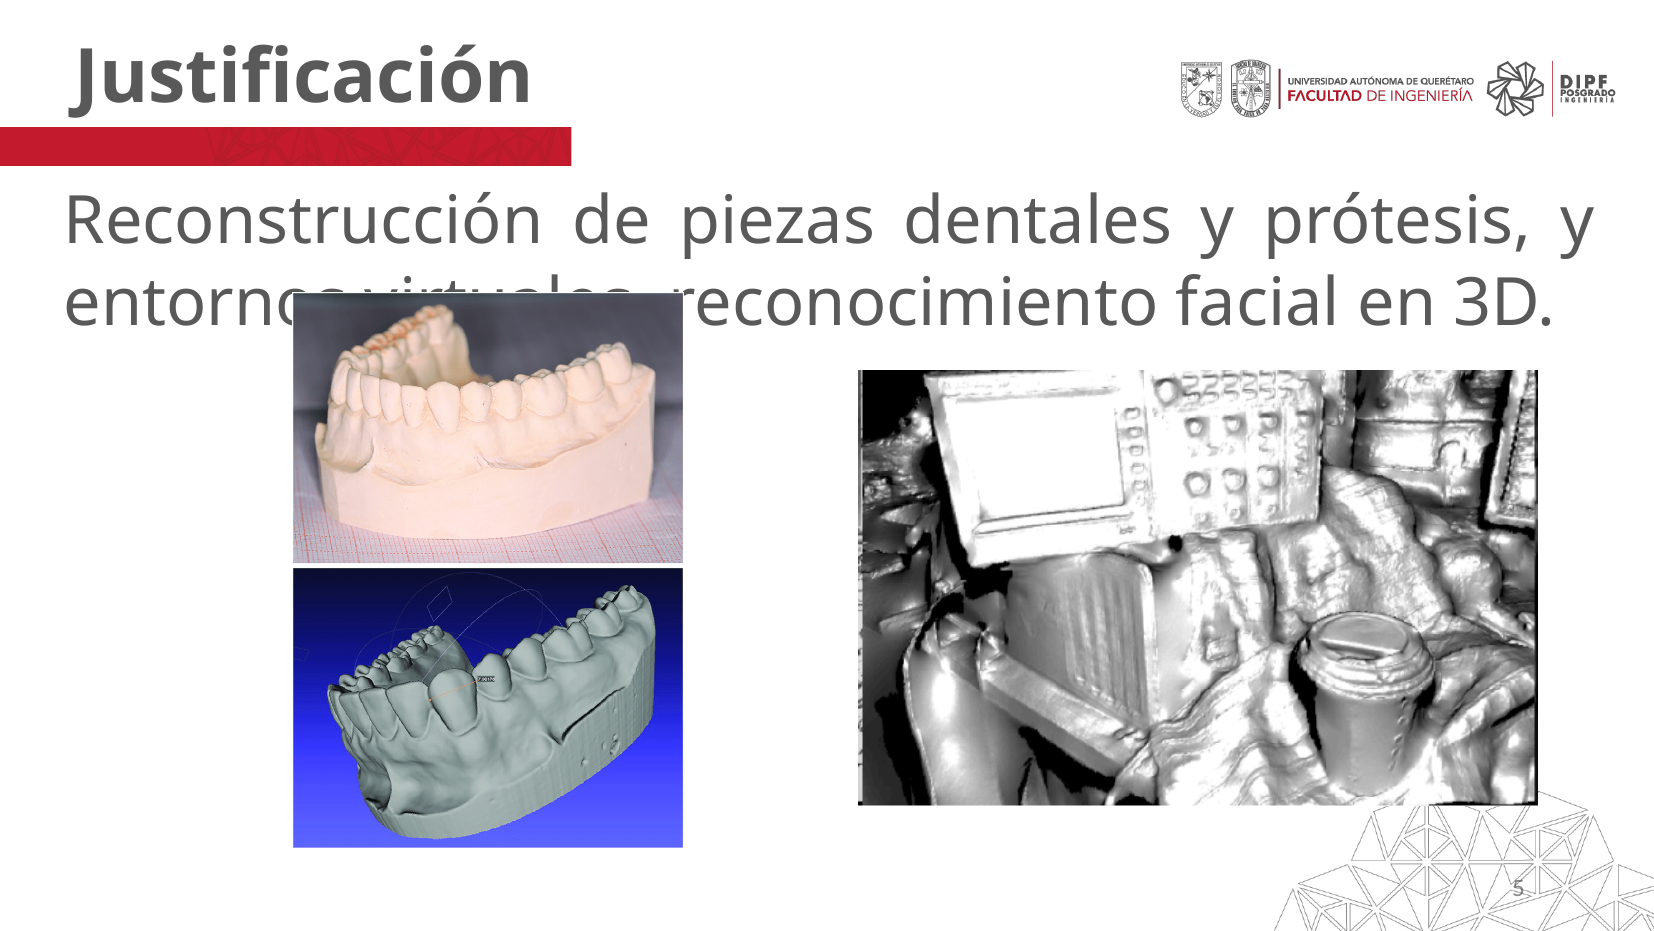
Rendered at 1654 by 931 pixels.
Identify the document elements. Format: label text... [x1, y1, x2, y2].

picture [292, 292, 684, 849]
picture [1176, 54, 1620, 133]
text_box Reconstrucción de piezas dentales y prótesis, y entornos virtuales, reconocimiento facial en 3D. [48, 170, 1612, 307]
picture [854, 369, 1654, 931]
text_box Justificación [54, 11, 572, 127]
picture [0, 127, 572, 166]
